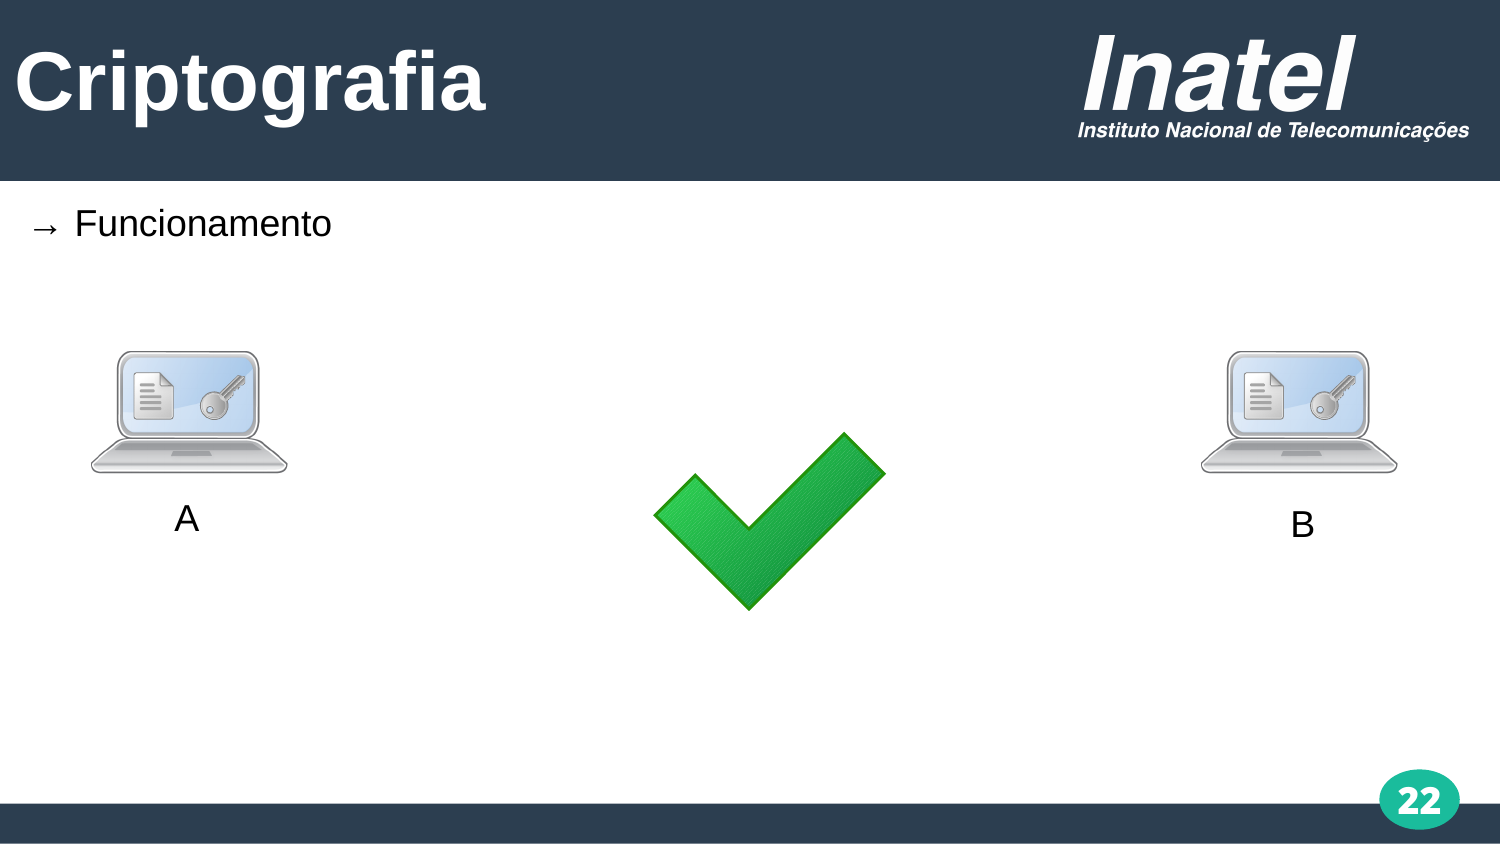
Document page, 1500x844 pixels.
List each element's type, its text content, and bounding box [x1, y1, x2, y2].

text_box Criptografia [0, 27, 1063, 136]
text_box B [1275, 496, 1331, 553]
picture [1078, 35, 1469, 142]
text_box → Funcionamento [11, 194, 1477, 336]
picture [1192, 342, 1406, 482]
picture [608, 355, 927, 674]
picture [82, 342, 296, 482]
text_box A [159, 490, 215, 547]
